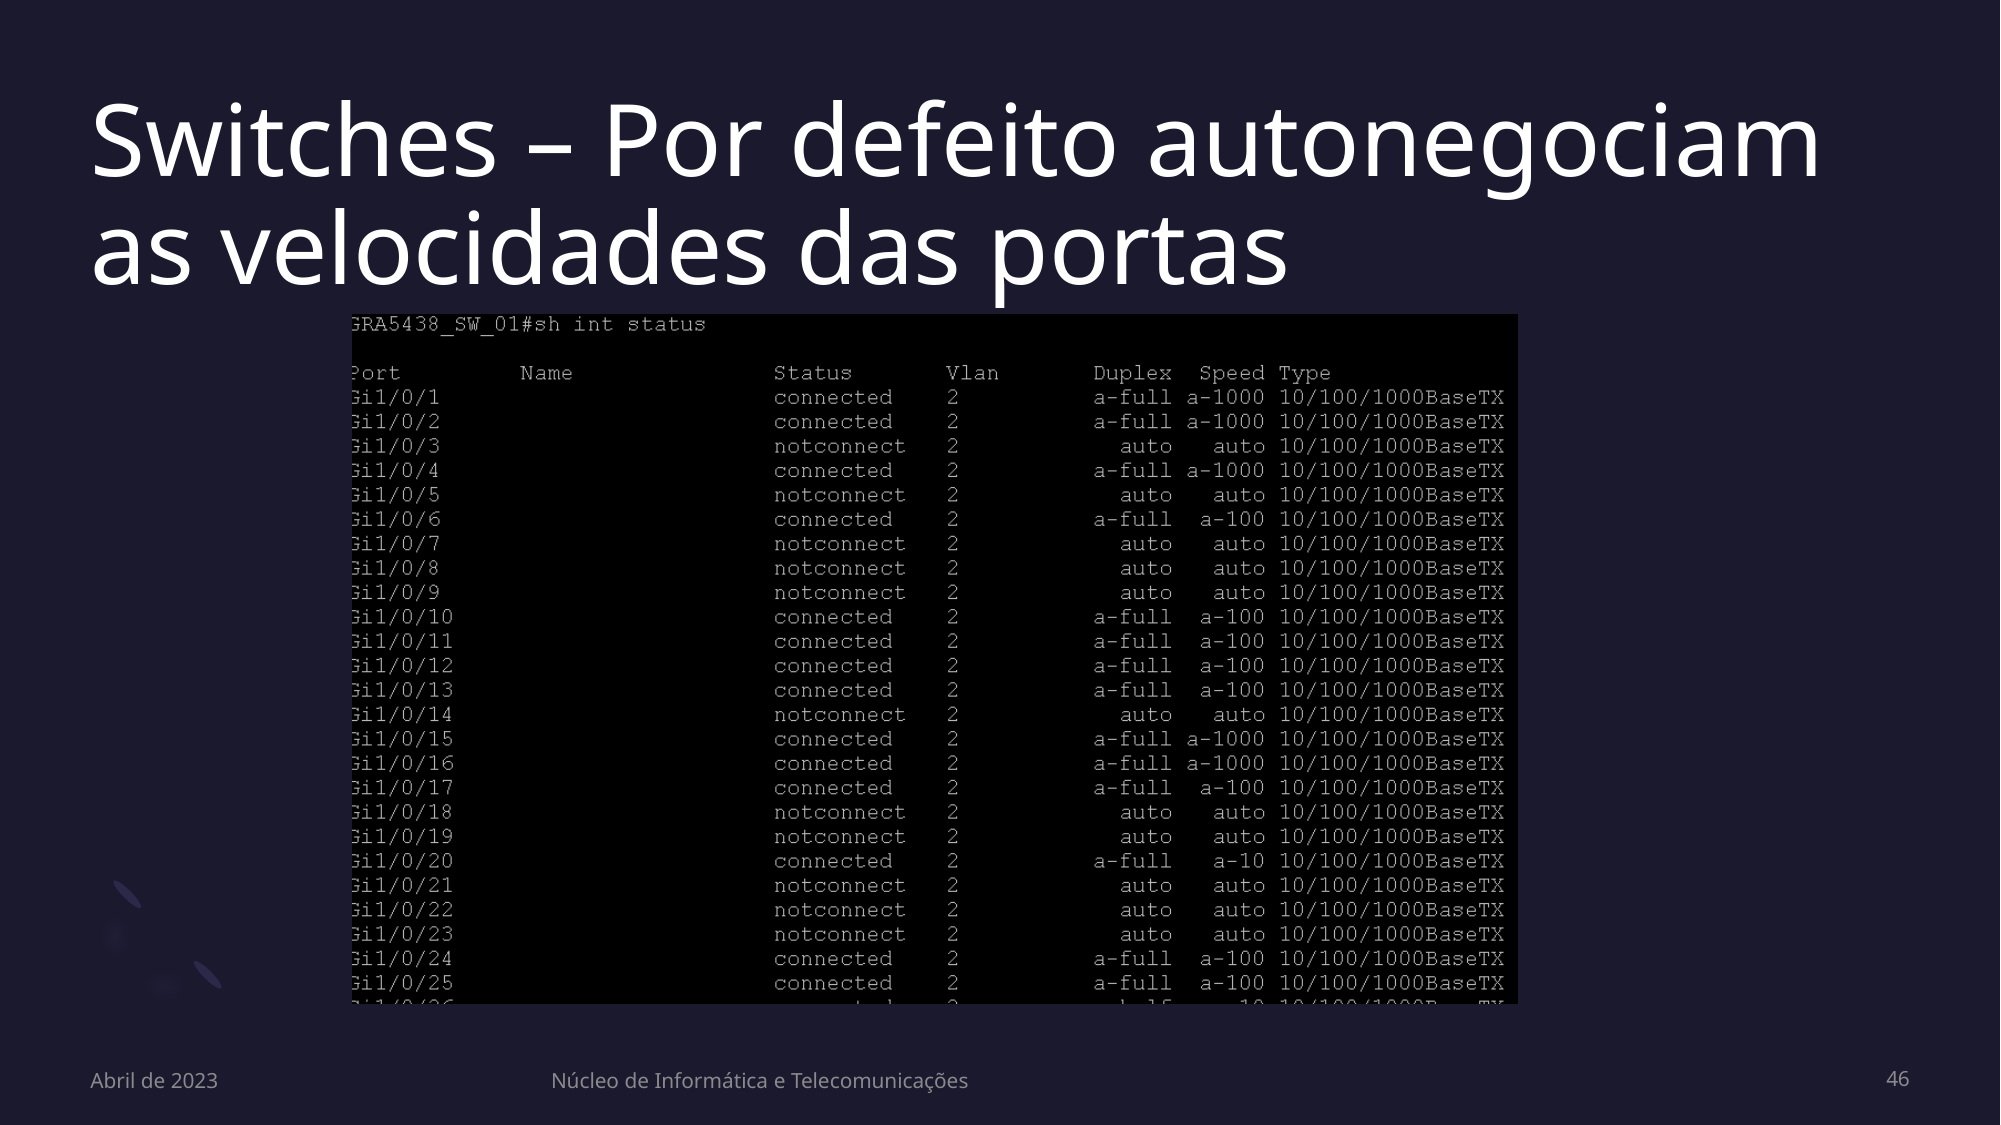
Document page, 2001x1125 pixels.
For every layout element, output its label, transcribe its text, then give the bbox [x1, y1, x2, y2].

title Switches – Por defeito autonegociam as velocidades das portas [90, 90, 1937, 339]
slide_number Abril de 2023 [90, 1067, 522, 1093]
picture [352, 314, 1518, 1004]
slide_number <número> [1632, 1067, 1910, 1093]
footer Núcleo de Informática e Telecomunicações [551, 1067, 1598, 1093]
